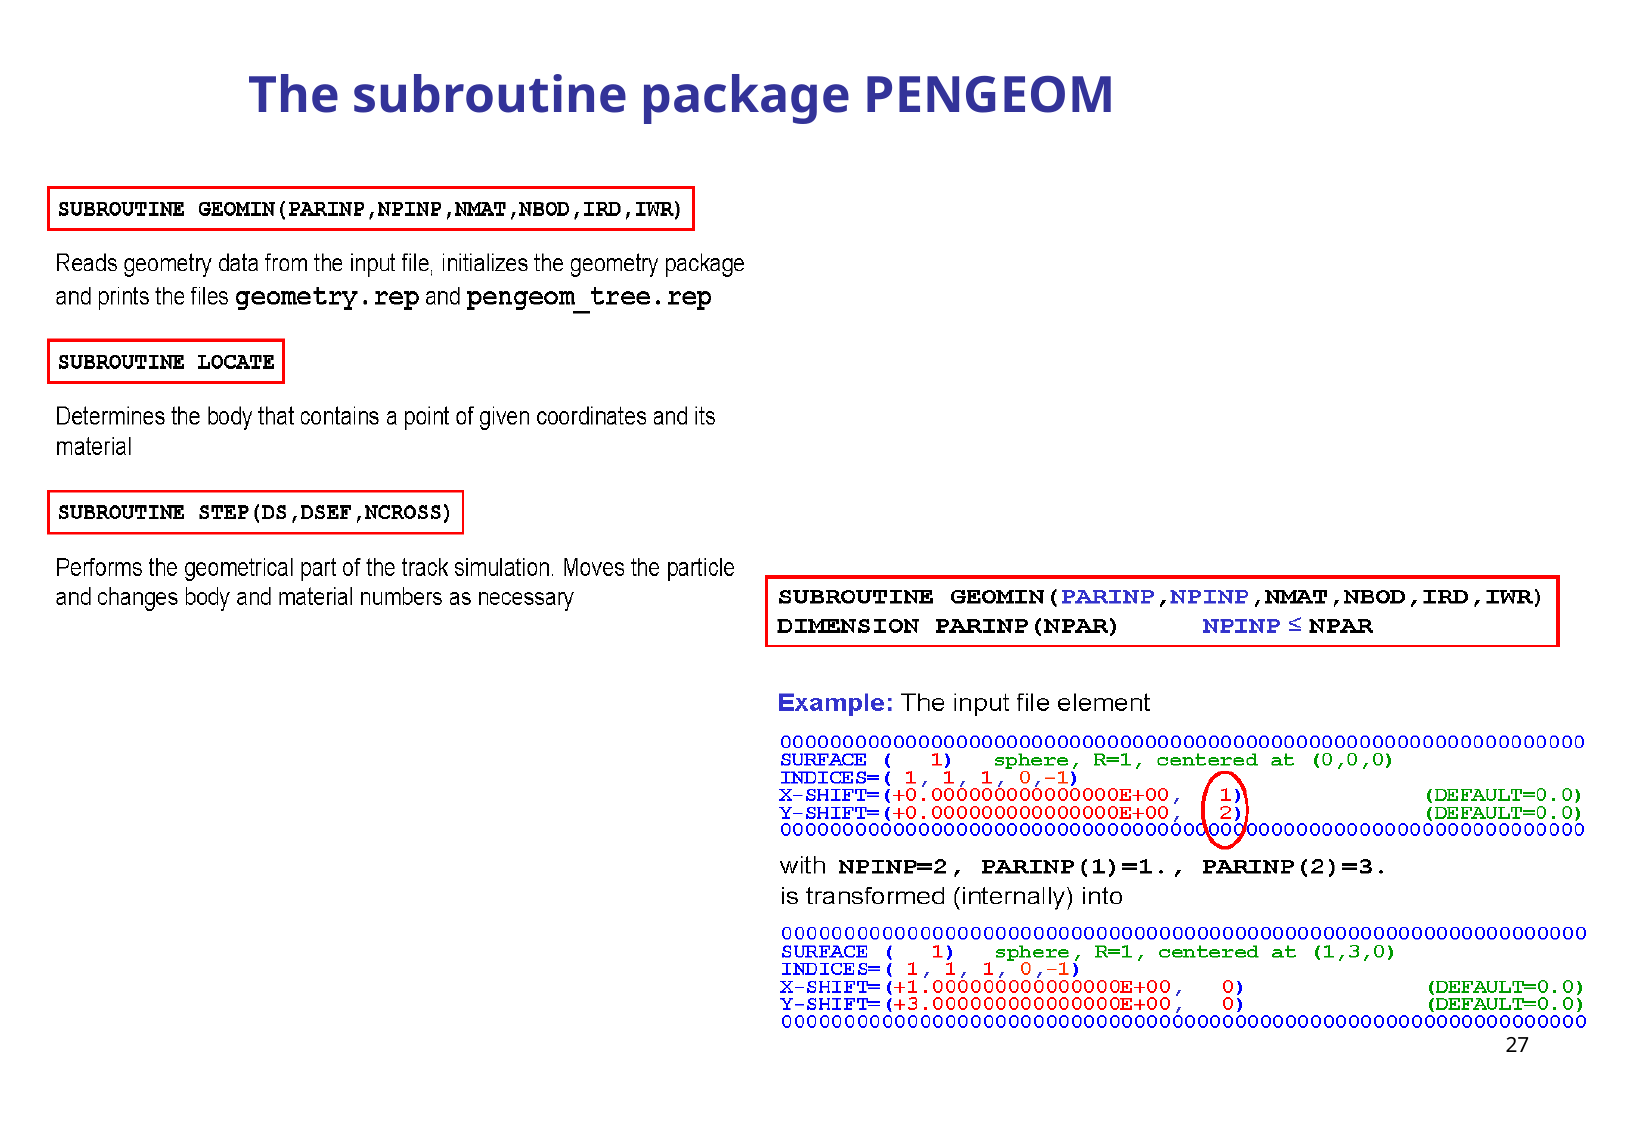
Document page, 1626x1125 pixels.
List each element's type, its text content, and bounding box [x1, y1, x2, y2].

picture [765, 568, 1626, 1035]
text_box The subroutine package PENGEOM [233, 54, 1345, 131]
picture [44, 160, 754, 654]
